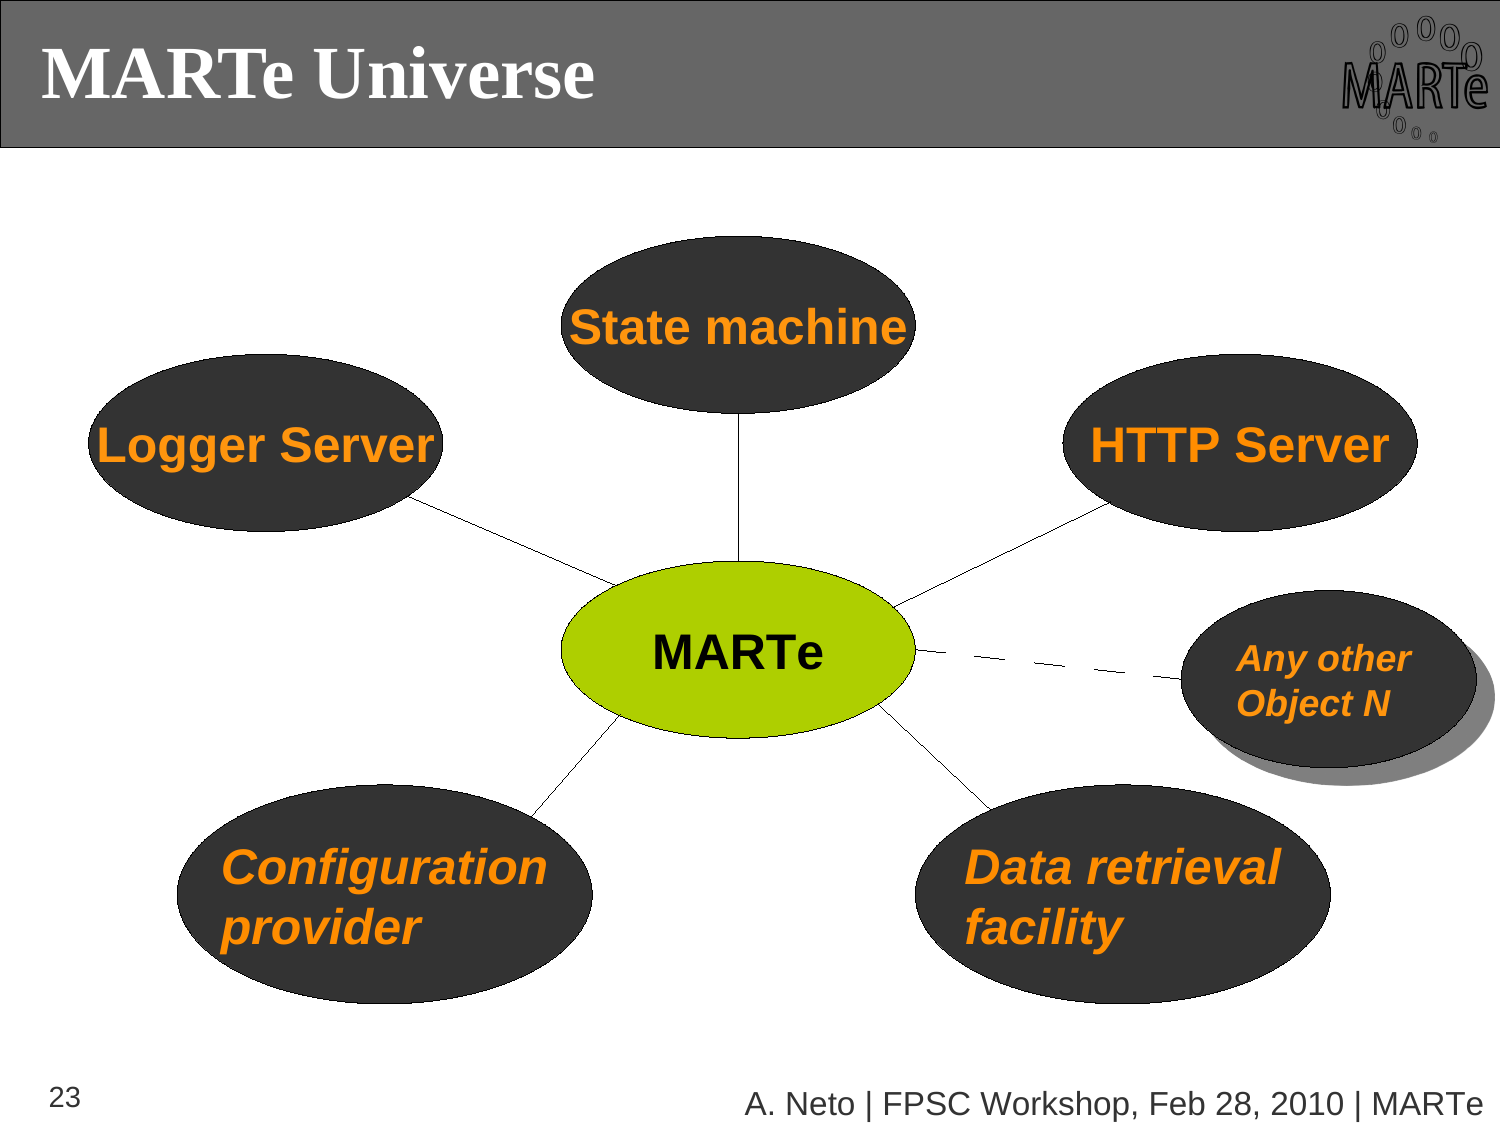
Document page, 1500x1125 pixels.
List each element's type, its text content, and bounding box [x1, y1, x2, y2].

text_box State machine [561, 236, 916, 414]
text_box Any other Object N [1181, 590, 1477, 768]
text_box Data retrieval facility [915, 784, 1331, 1004]
text_box HTTP Server [1062, 354, 1418, 532]
picture [1340, 0, 1489, 148]
text_box Logger Server [88, 354, 443, 532]
text_box MARTe [561, 561, 916, 739]
text_box Configuration provider [177, 784, 593, 1004]
title MARTe Universe [41, 0, 1128, 148]
